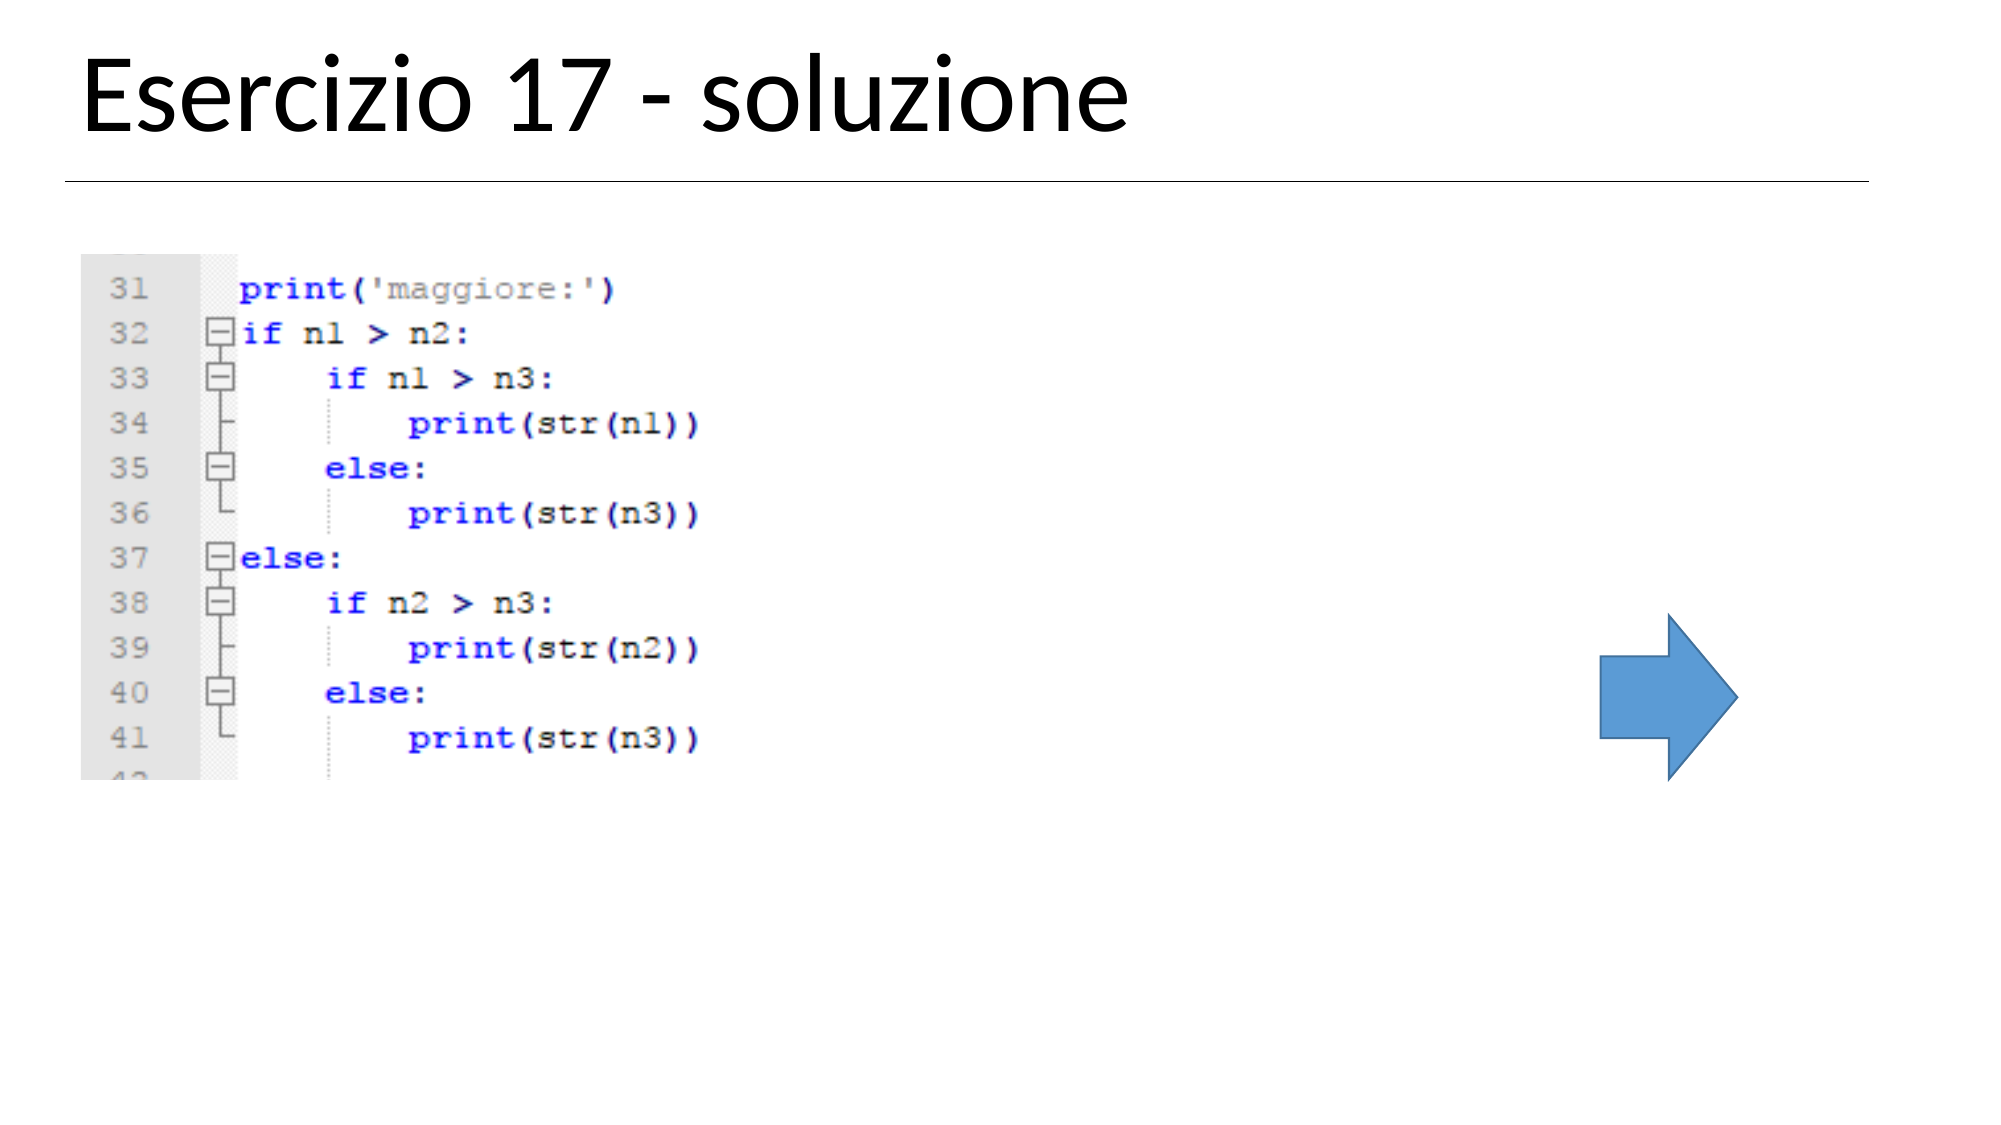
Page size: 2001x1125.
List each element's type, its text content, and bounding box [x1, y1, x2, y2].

text_box Esercizio 17 - soluzione [64, 26, 1899, 184]
text_box [1600, 615, 1738, 780]
picture [80, 254, 1350, 780]
